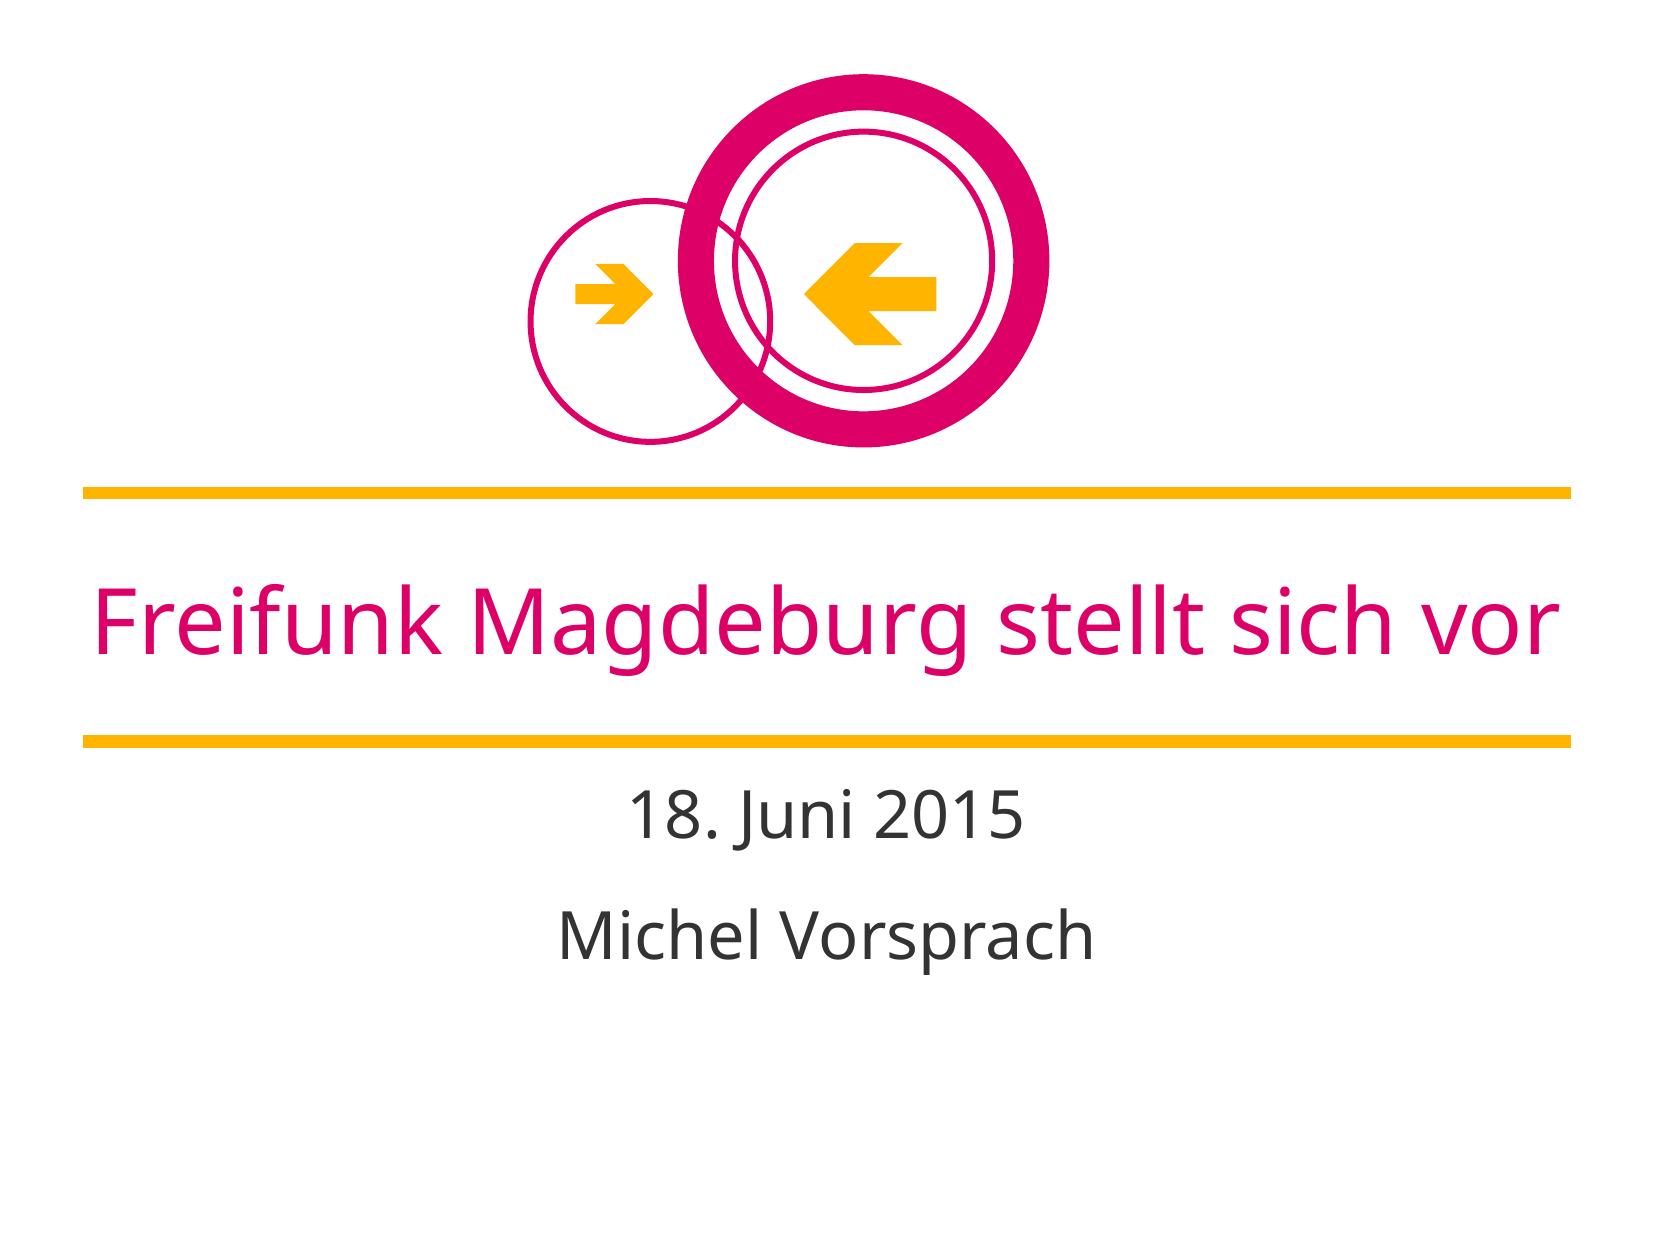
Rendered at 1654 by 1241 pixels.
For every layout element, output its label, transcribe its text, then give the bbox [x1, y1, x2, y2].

list 18. Juni 2015 Michel Vorsprach [82, 767, 1571, 1205]
title Freifunk Magdeburg stellt sich vor [82, 493, 1571, 745]
